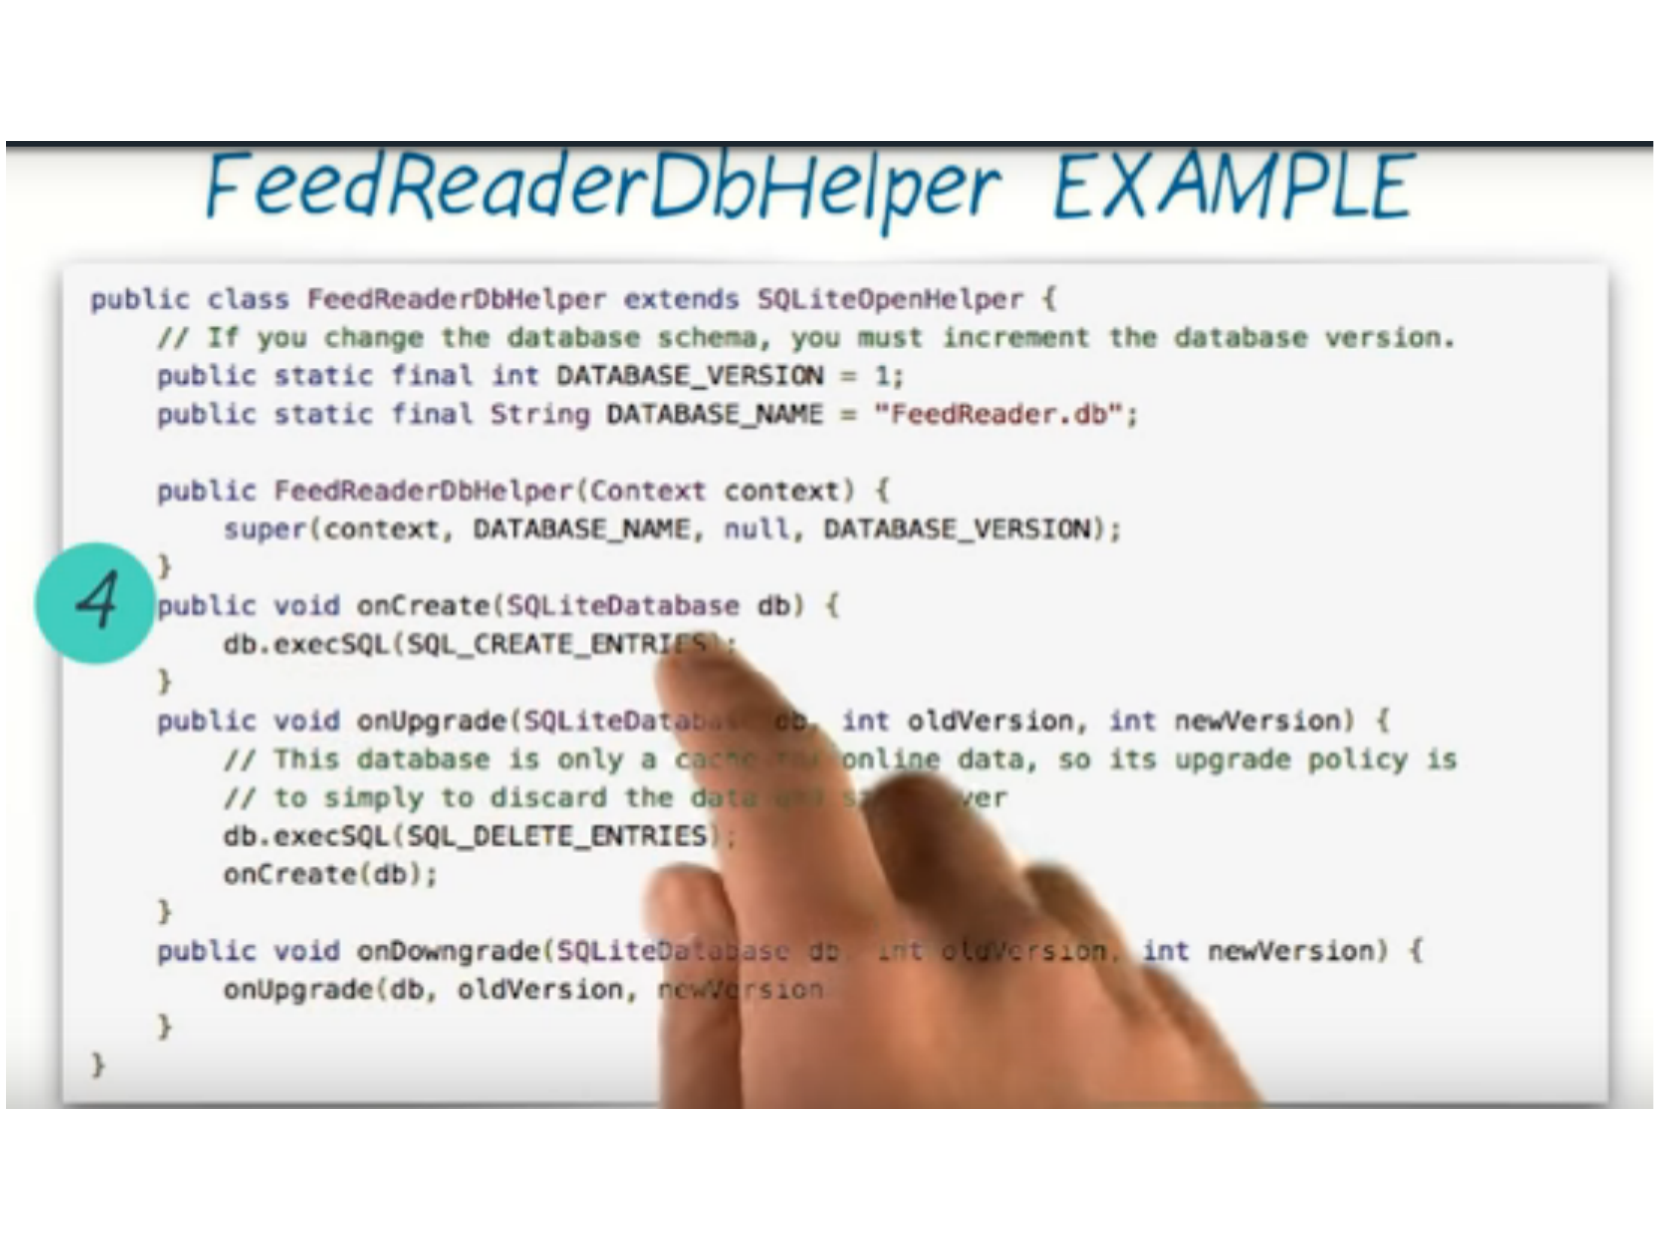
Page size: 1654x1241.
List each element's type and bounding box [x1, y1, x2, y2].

picture [6, 141, 1654, 1109]
